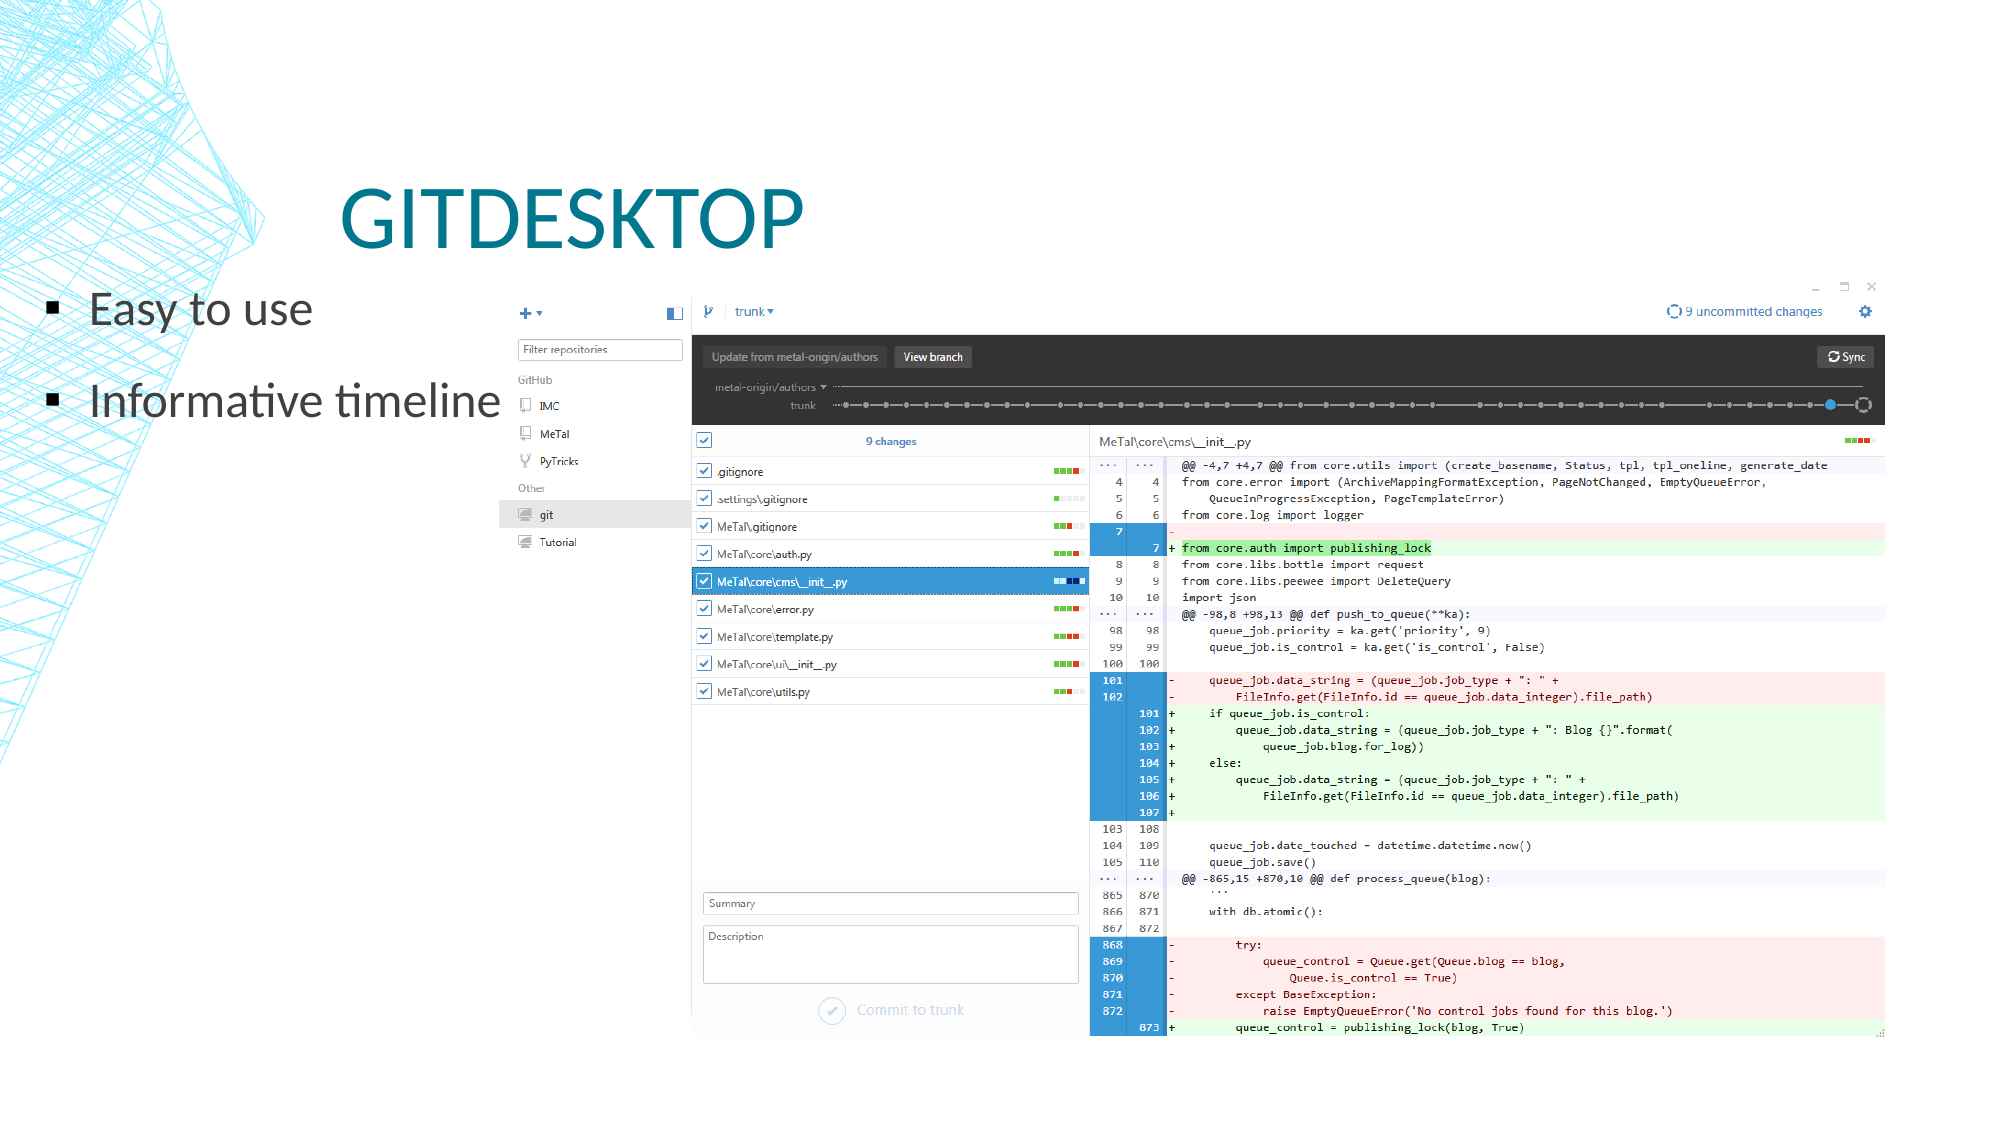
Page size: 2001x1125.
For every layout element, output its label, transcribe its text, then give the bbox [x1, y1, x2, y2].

picture [499, 275, 1885, 1038]
title Gitdesktop [324, 162, 1863, 275]
list Easy to use Informative timeline [29, 275, 521, 1064]
